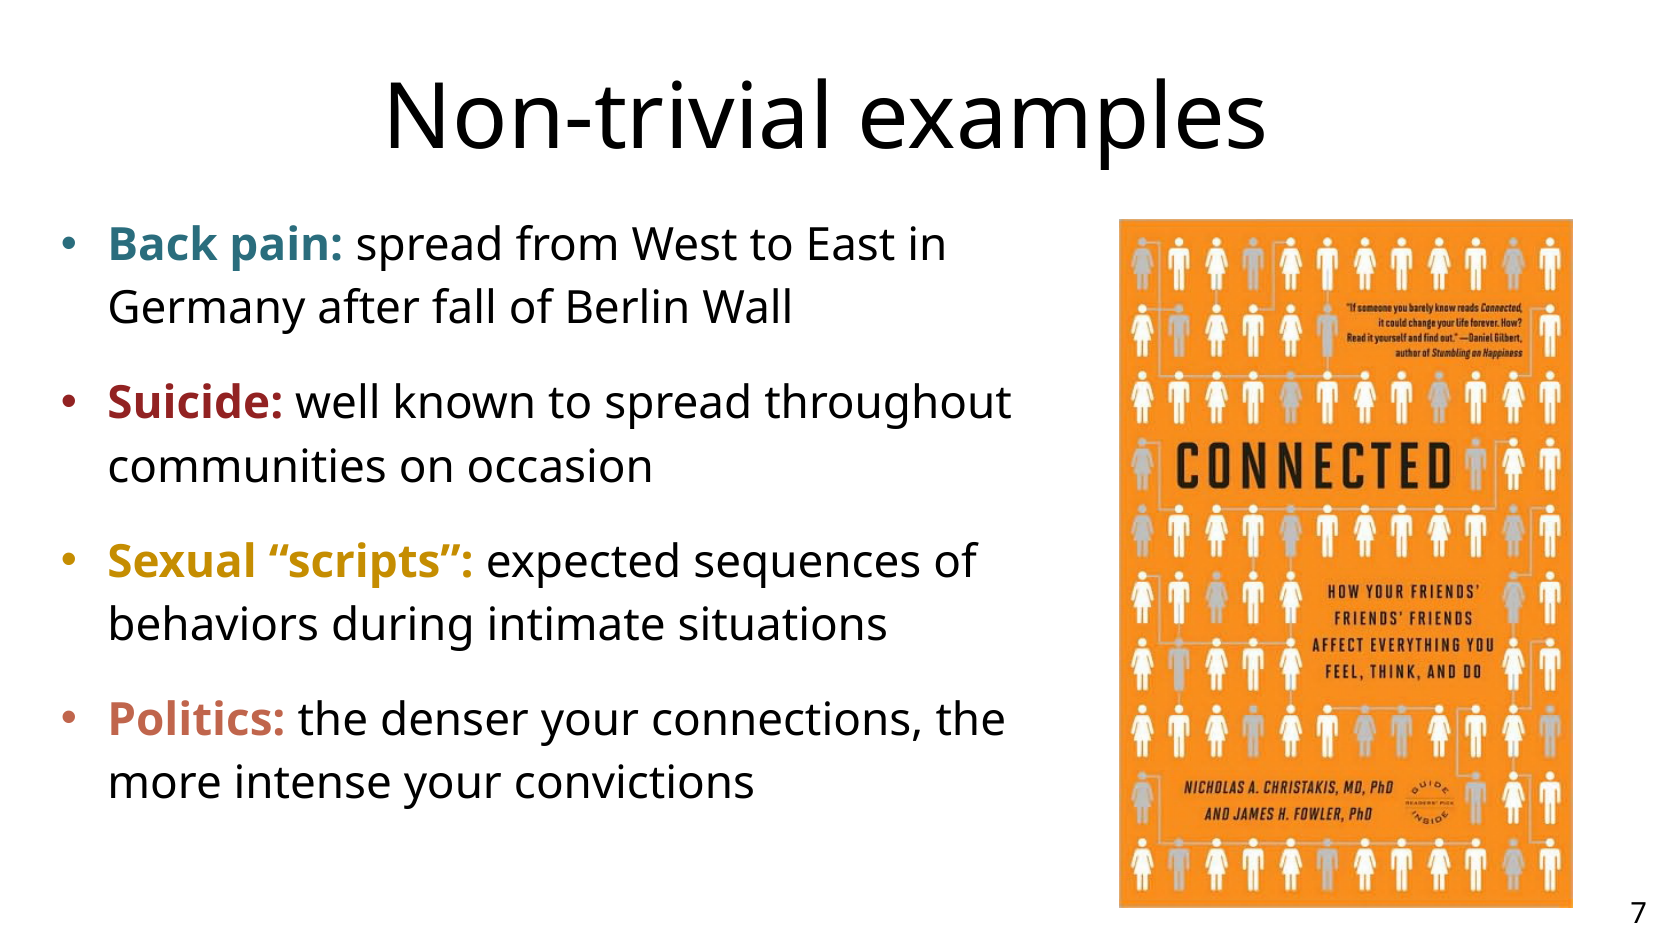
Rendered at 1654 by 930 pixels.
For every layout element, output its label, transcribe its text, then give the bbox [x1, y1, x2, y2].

picture [1119, 219, 1573, 908]
title Non-trivial examples [82, 1, 1571, 225]
text_box Back pain: spread from West to East in Germany after fall of Berlin Wall Suicide: well known to spread throughout communities on occasion Sexual “scripts”: expected sequences of behaviors during intimate situations Politics: the denser your connections, the more intense your convictions [45, 199, 1096, 816]
